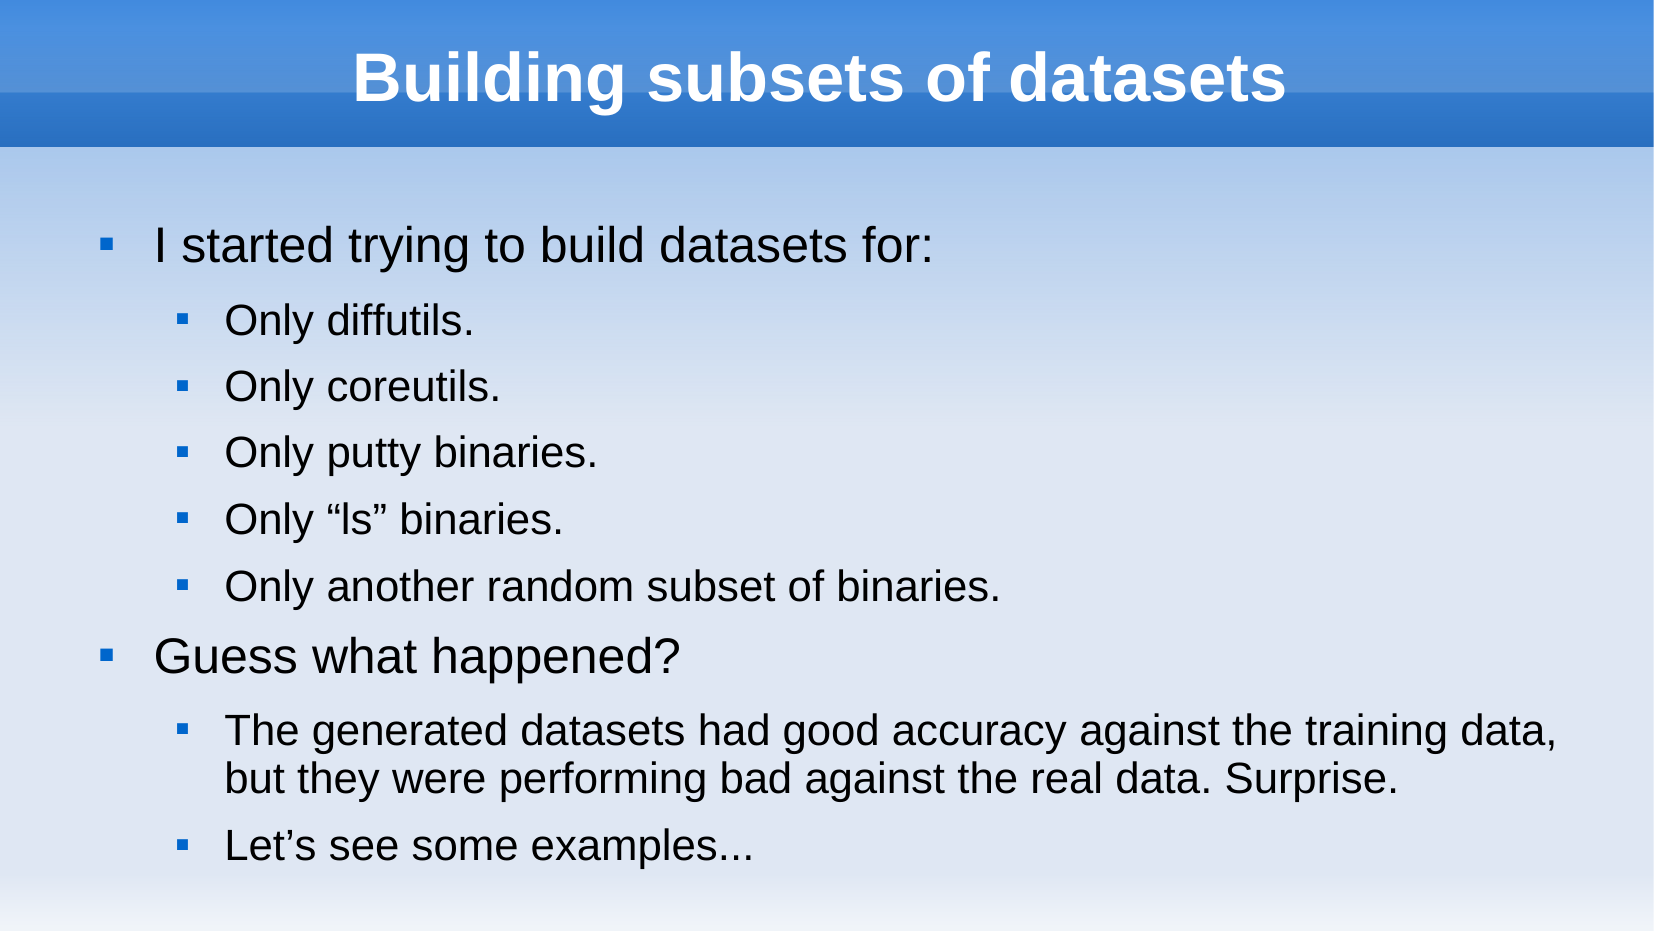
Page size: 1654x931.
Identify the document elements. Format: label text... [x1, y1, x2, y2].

list I started trying to build datasets for: Only diffutils. Only coreutils. Only putty binaries. Only “ls” binaries. Only another random subset of binaries. Guess what happened? The generated datasets had good accuracy against the training data, but they were performing bad against the real data. Surprise. Let’s see some examples... [82, 217, 1571, 870]
title Building subsets of datasets [76, 0, 1565, 156]
picture [0, 0, 1654, 931]
